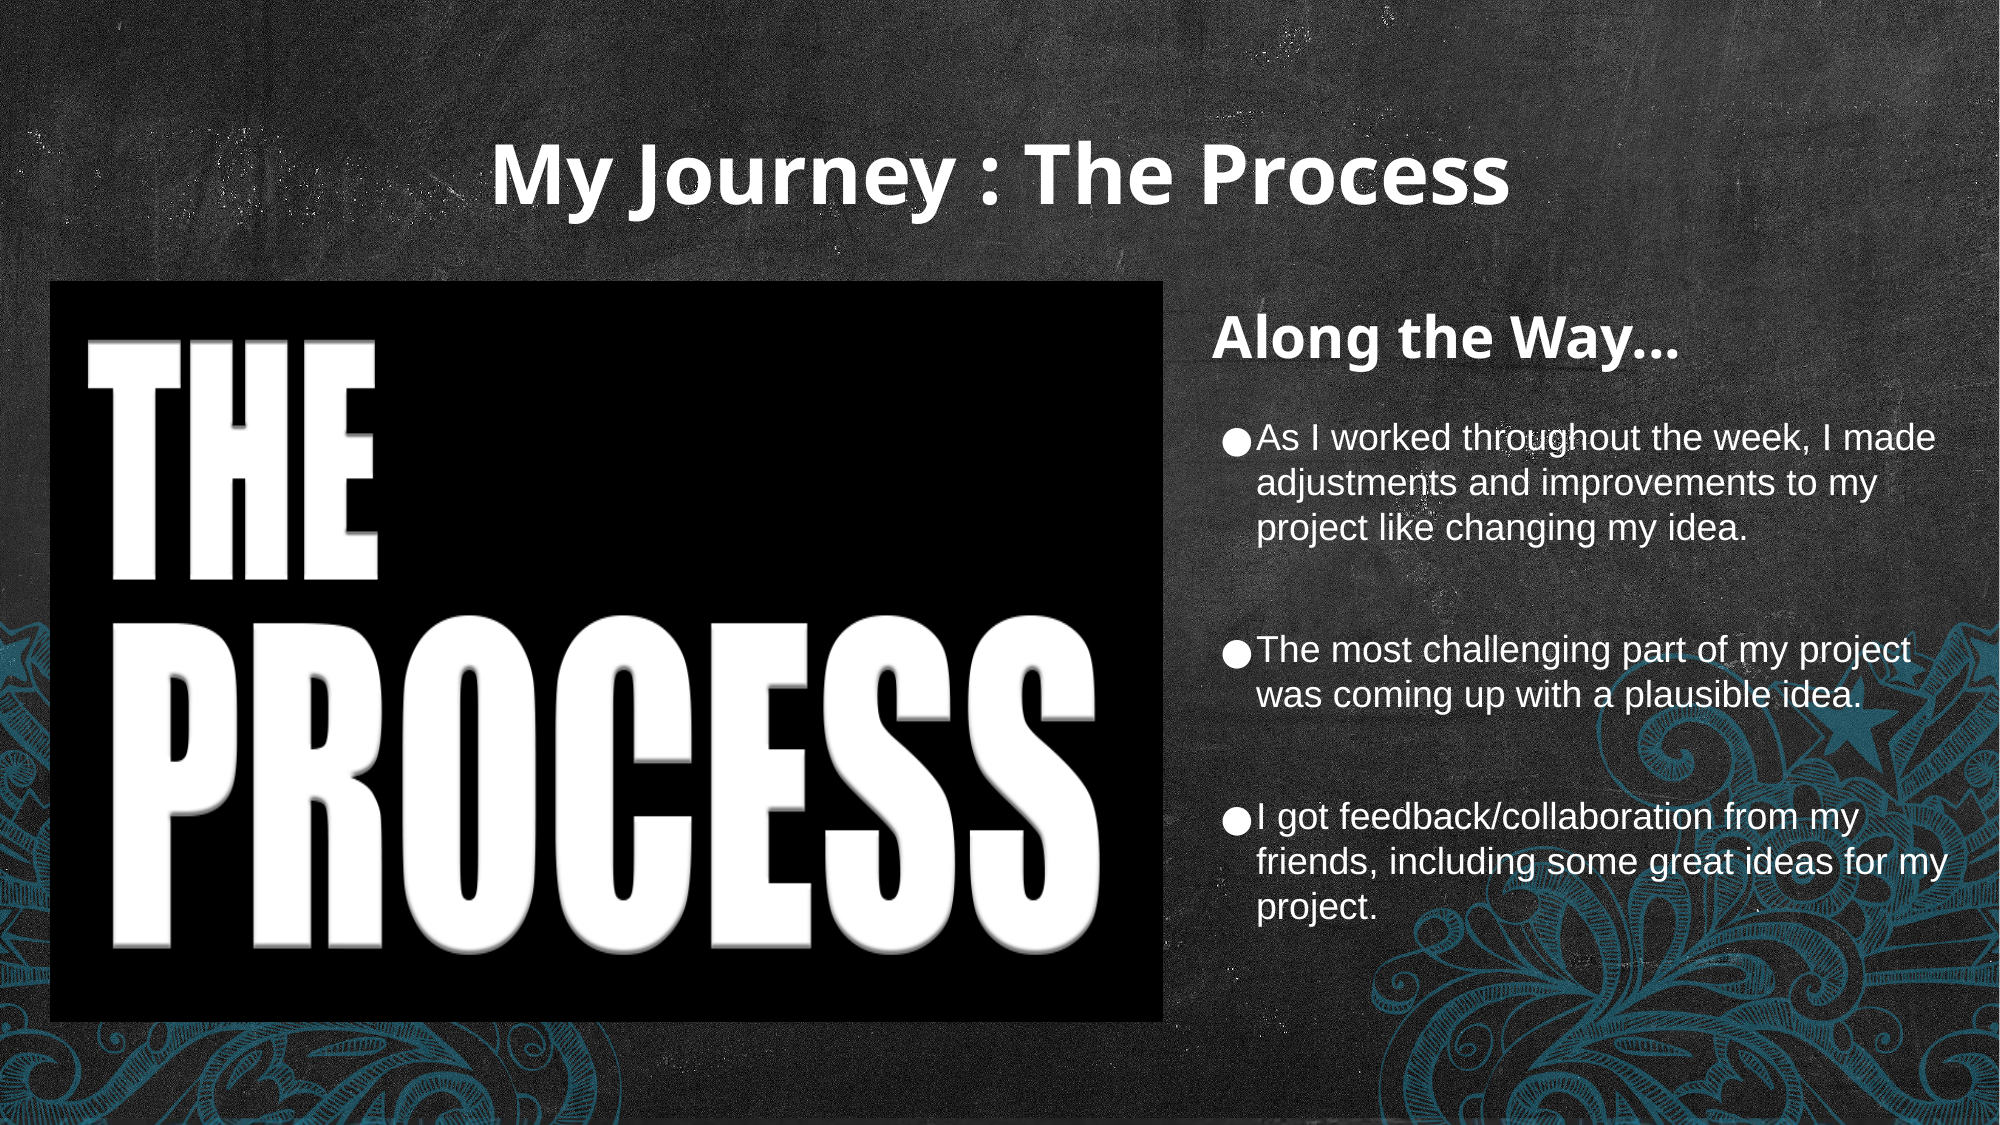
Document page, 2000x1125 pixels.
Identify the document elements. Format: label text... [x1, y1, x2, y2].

text_box Along the Way... [1197, 292, 1823, 471]
picture [0, 0, 2000, 1125]
text_box My Journey : The Process [72, 95, 1930, 231]
text_box As I worked throughout the week, I made adjustments and improvements to my project like changing my idea. The most challenging part of my project was coming up with a plausible idea. I got feedback/collaboration from my friends, including some great ideas for my project. [1205, 405, 1983, 920]
